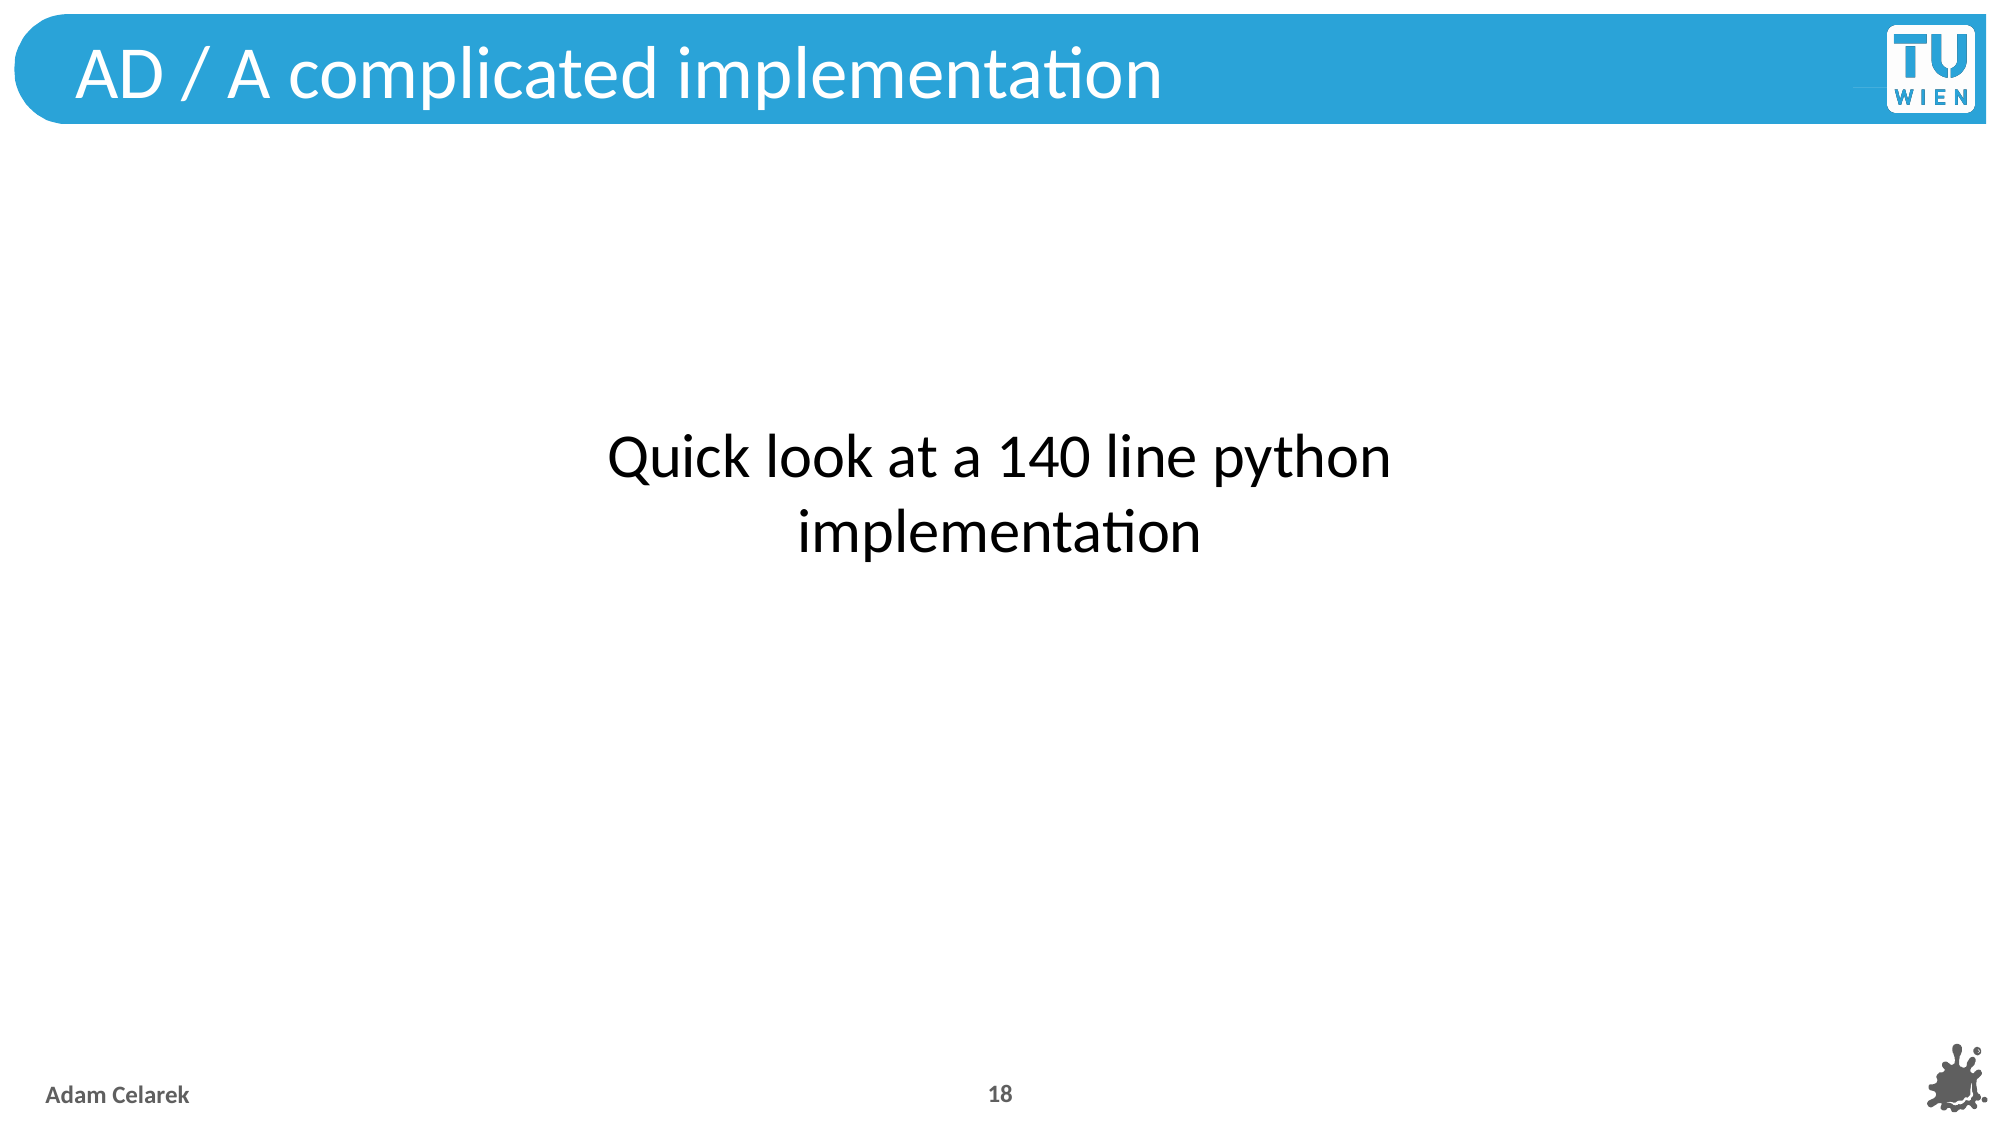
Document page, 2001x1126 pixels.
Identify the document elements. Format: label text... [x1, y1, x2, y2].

footer Adam Celarek [25, 1068, 837, 1118]
text_box Quick look at a 140 line python implementation [493, 281, 1507, 698]
picture [1887, 25, 1975, 113]
slide_number <number> [882, 1067, 1119, 1118]
title AD / A complicated implementation [55, 6, 1854, 132]
